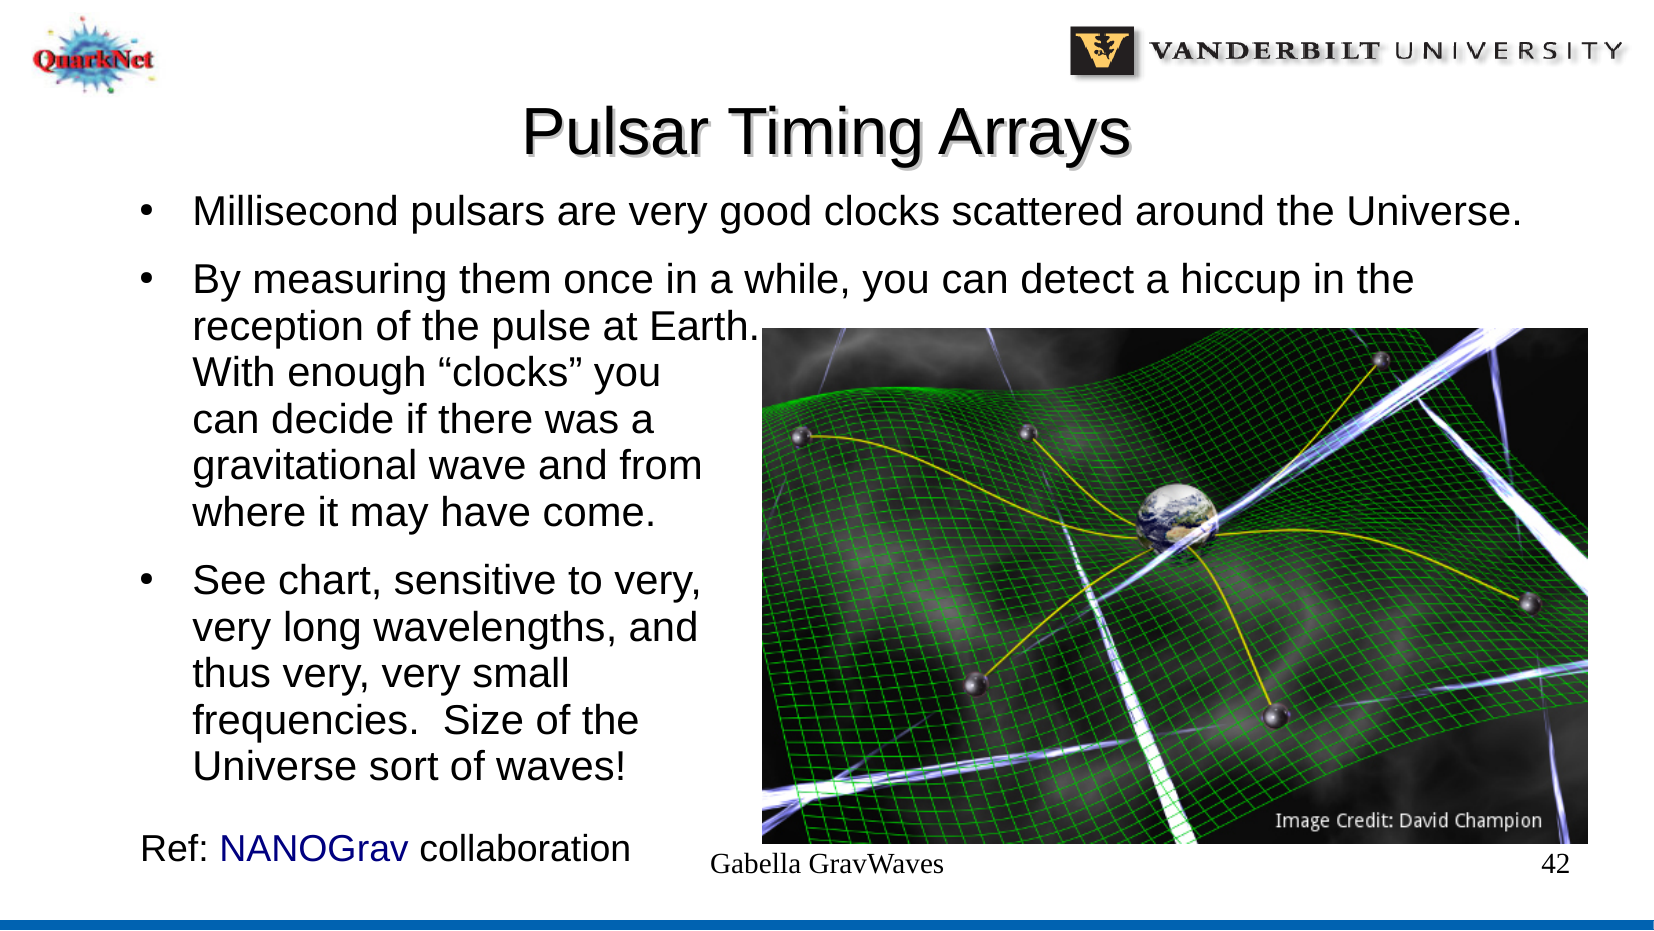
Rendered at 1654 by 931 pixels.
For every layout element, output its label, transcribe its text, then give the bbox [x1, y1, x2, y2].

text_box Ref: NANOGrav collaboration [125, 814, 647, 877]
list Millisecond pulsars are very good clocks scattered around the Universe. By measuring them once in a while, you can detect a hiccup in the reception of the pulse at Earth. With enough “clocks” you can decide if there was a gravitational wave and from where it may have come. See chart, sensitive to very, very long wavelengths, and thus very, very small frequencies. Size of the Universe sort of waves! [121, 187, 1534, 790]
picture [19, 12, 166, 102]
title Pulsar Timing Arrays [82, 93, 1571, 169]
picture [1067, 23, 1638, 86]
picture [762, 328, 1588, 844]
